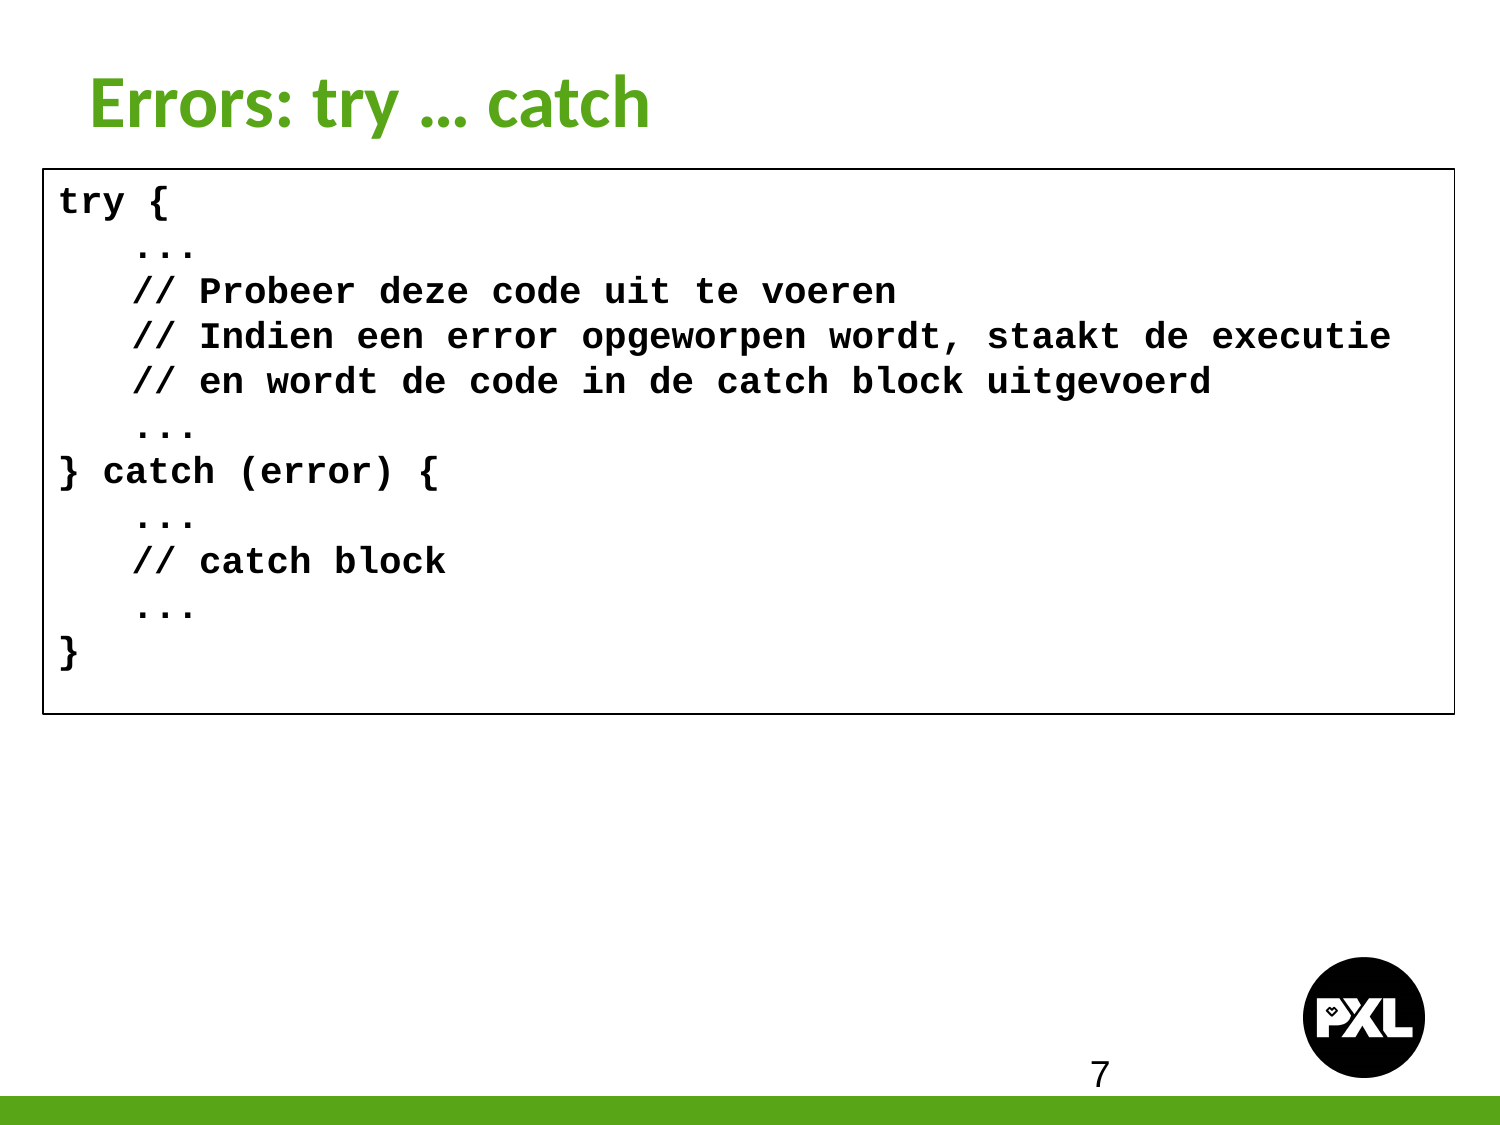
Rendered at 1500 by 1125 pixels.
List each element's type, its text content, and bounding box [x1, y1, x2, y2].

picture [1303, 957, 1425, 1078]
text_box Errors: try … catch [75, 45, 1425, 168]
text_box <number> [1074, 1042, 1304, 1103]
text_box try { ... // Probeer deze code uit te voeren // Indien een error opgeworpen wordt, staakt de executie // en wordt de code in de catch block uitgevoerd ... } catch (error) { ... // catch block ... } [42, 168, 1455, 714]
